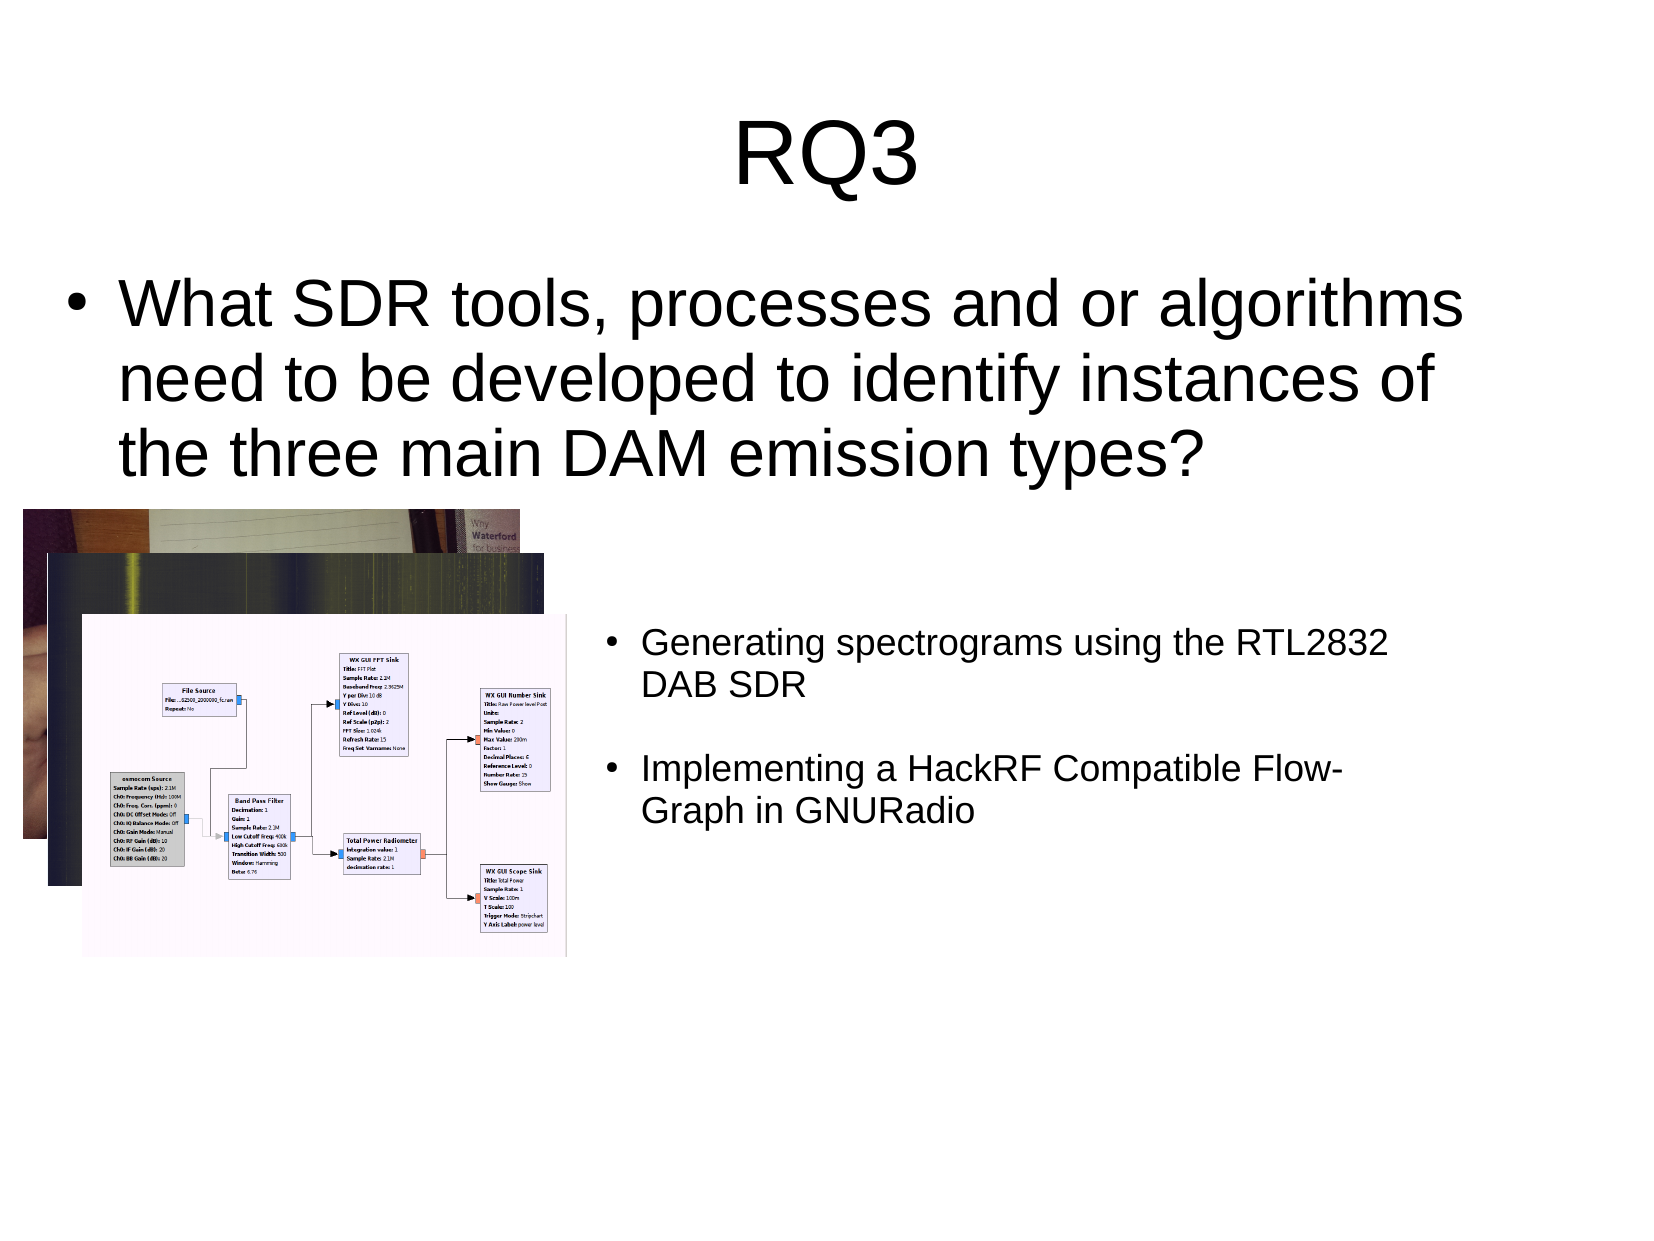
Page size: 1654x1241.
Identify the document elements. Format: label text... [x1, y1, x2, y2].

text_box Generating spectrograms using the RTL2832 DAB SDR Implementing a HackRF Compatible Flow-Graph in GNURadio [590, 614, 1453, 1075]
title RQ3 [82, 49, 1571, 257]
list What SDR tools, processes and or algorithms need to be developed to identify instances of the three main DAM emission types? [47, 266, 1536, 709]
picture [23, 509, 567, 957]
